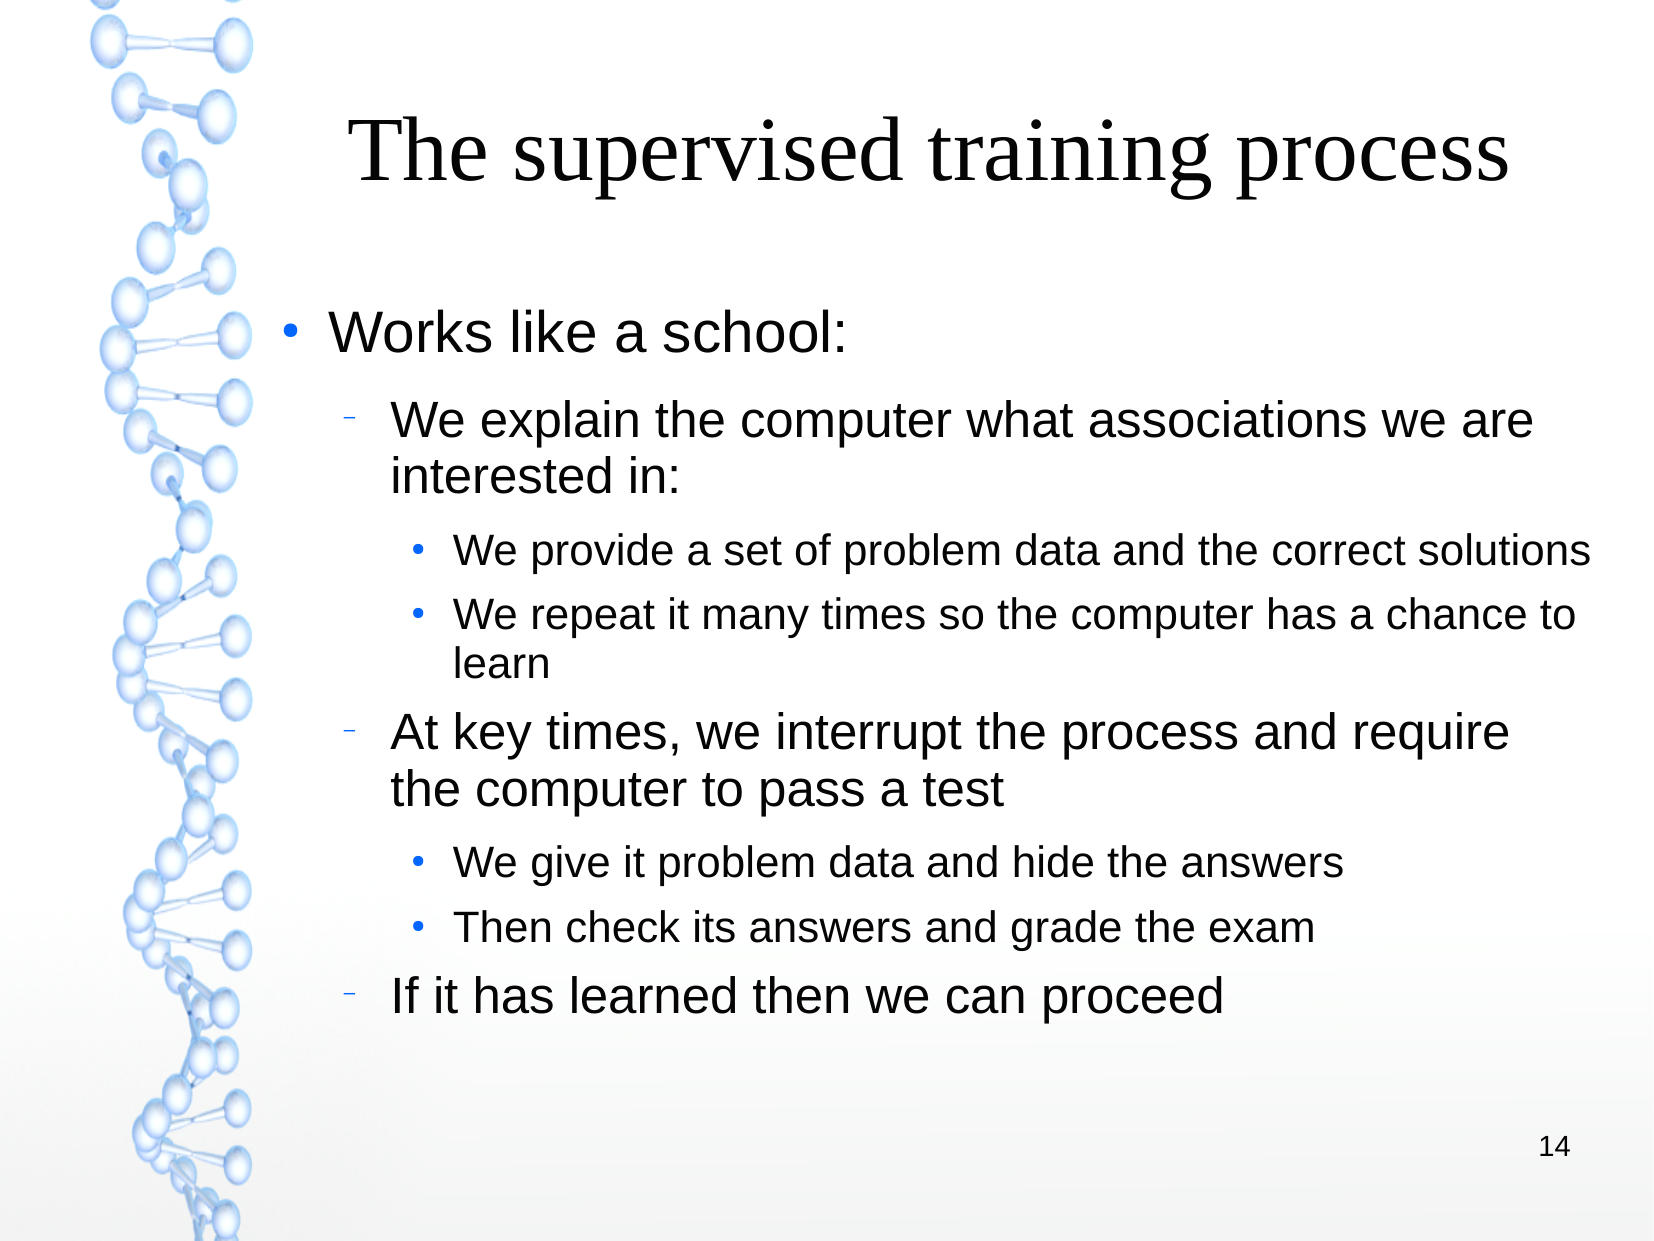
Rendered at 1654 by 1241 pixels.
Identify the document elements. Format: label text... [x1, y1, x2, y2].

title The supervised training process [265, 47, 1595, 252]
list Works like a school: We explain the computer what associations we are interested in: We provide a set of problem data and the correct solutions We repeat it many times so the computer has a chance to learn At key times, we interrupt the process and require the computer to pass a test We give it problem data and hide the answers Then check its answers and grade the exam If it has learned then we can proceed [265, 299, 1595, 1066]
picture [0, 0, 1654, 1241]
